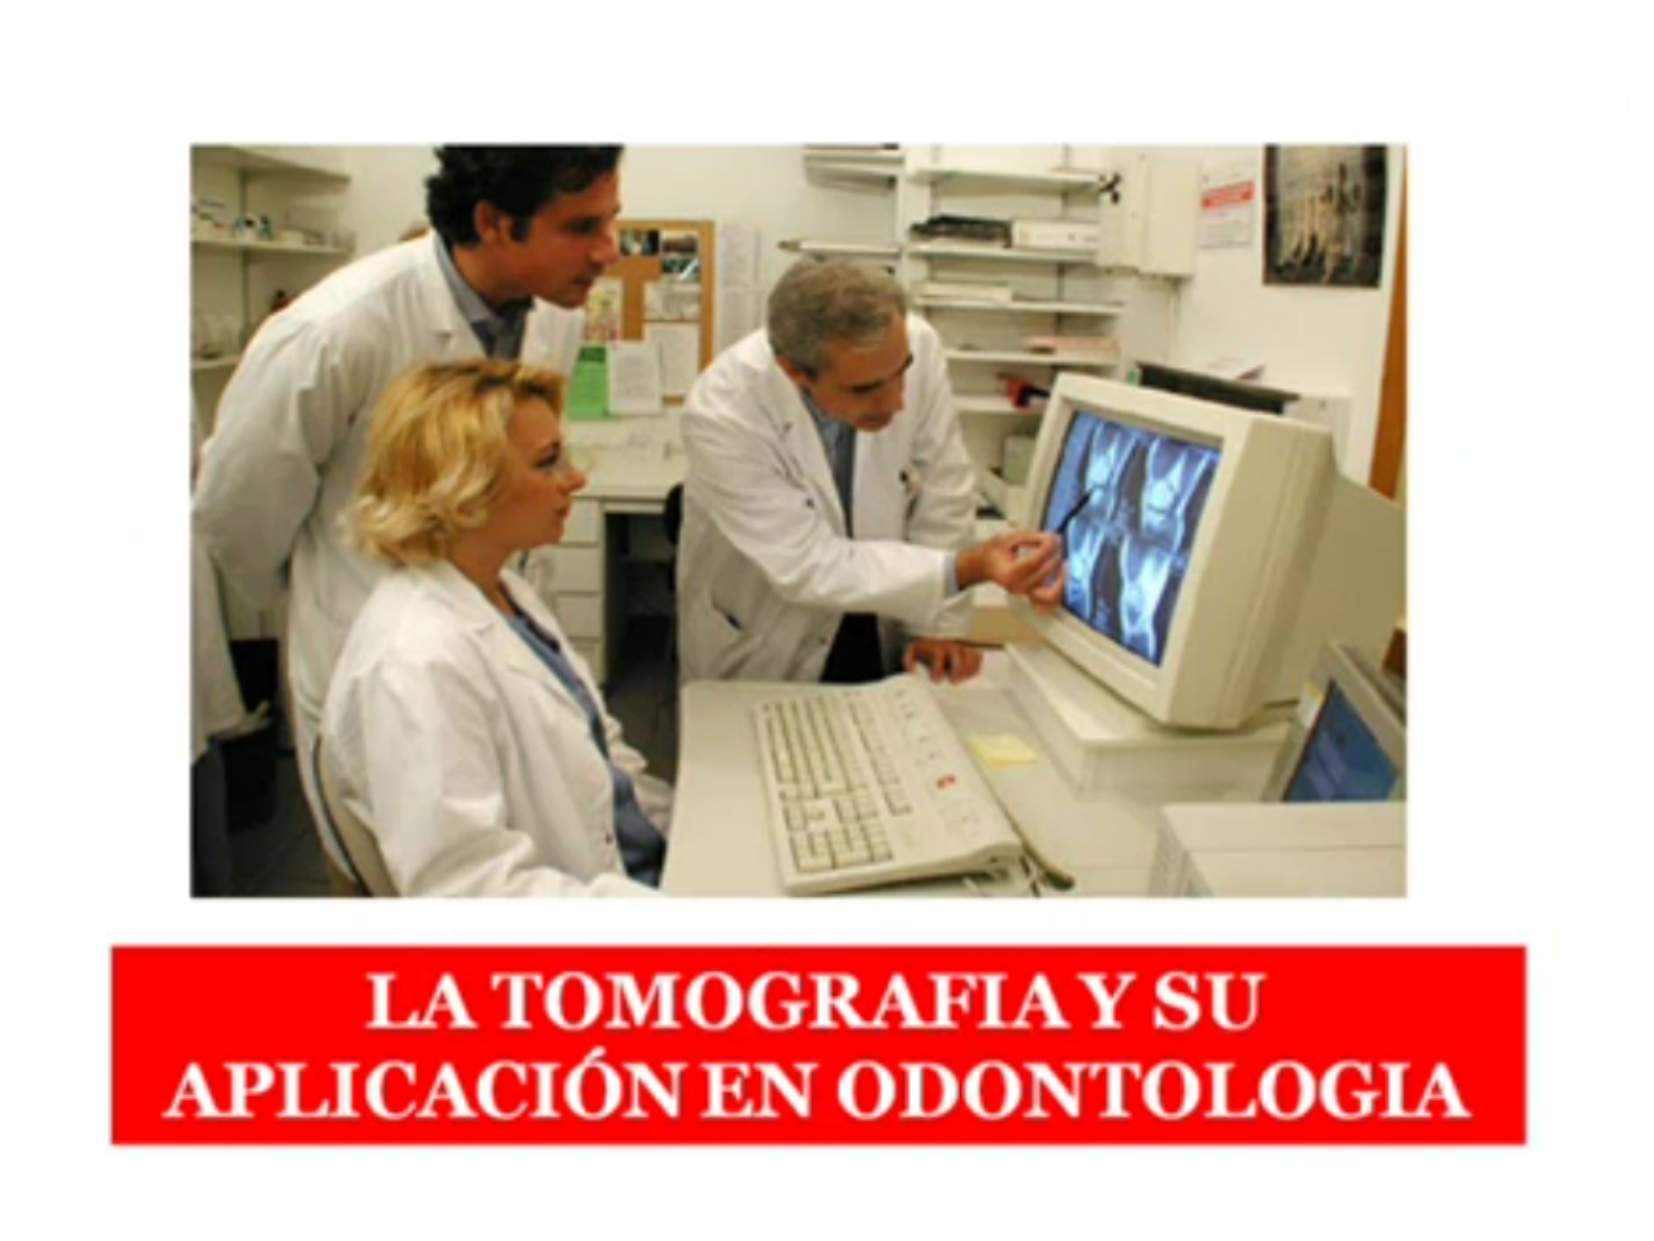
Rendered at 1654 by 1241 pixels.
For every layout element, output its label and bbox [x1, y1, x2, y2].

picture [17, 92, 1630, 1201]
